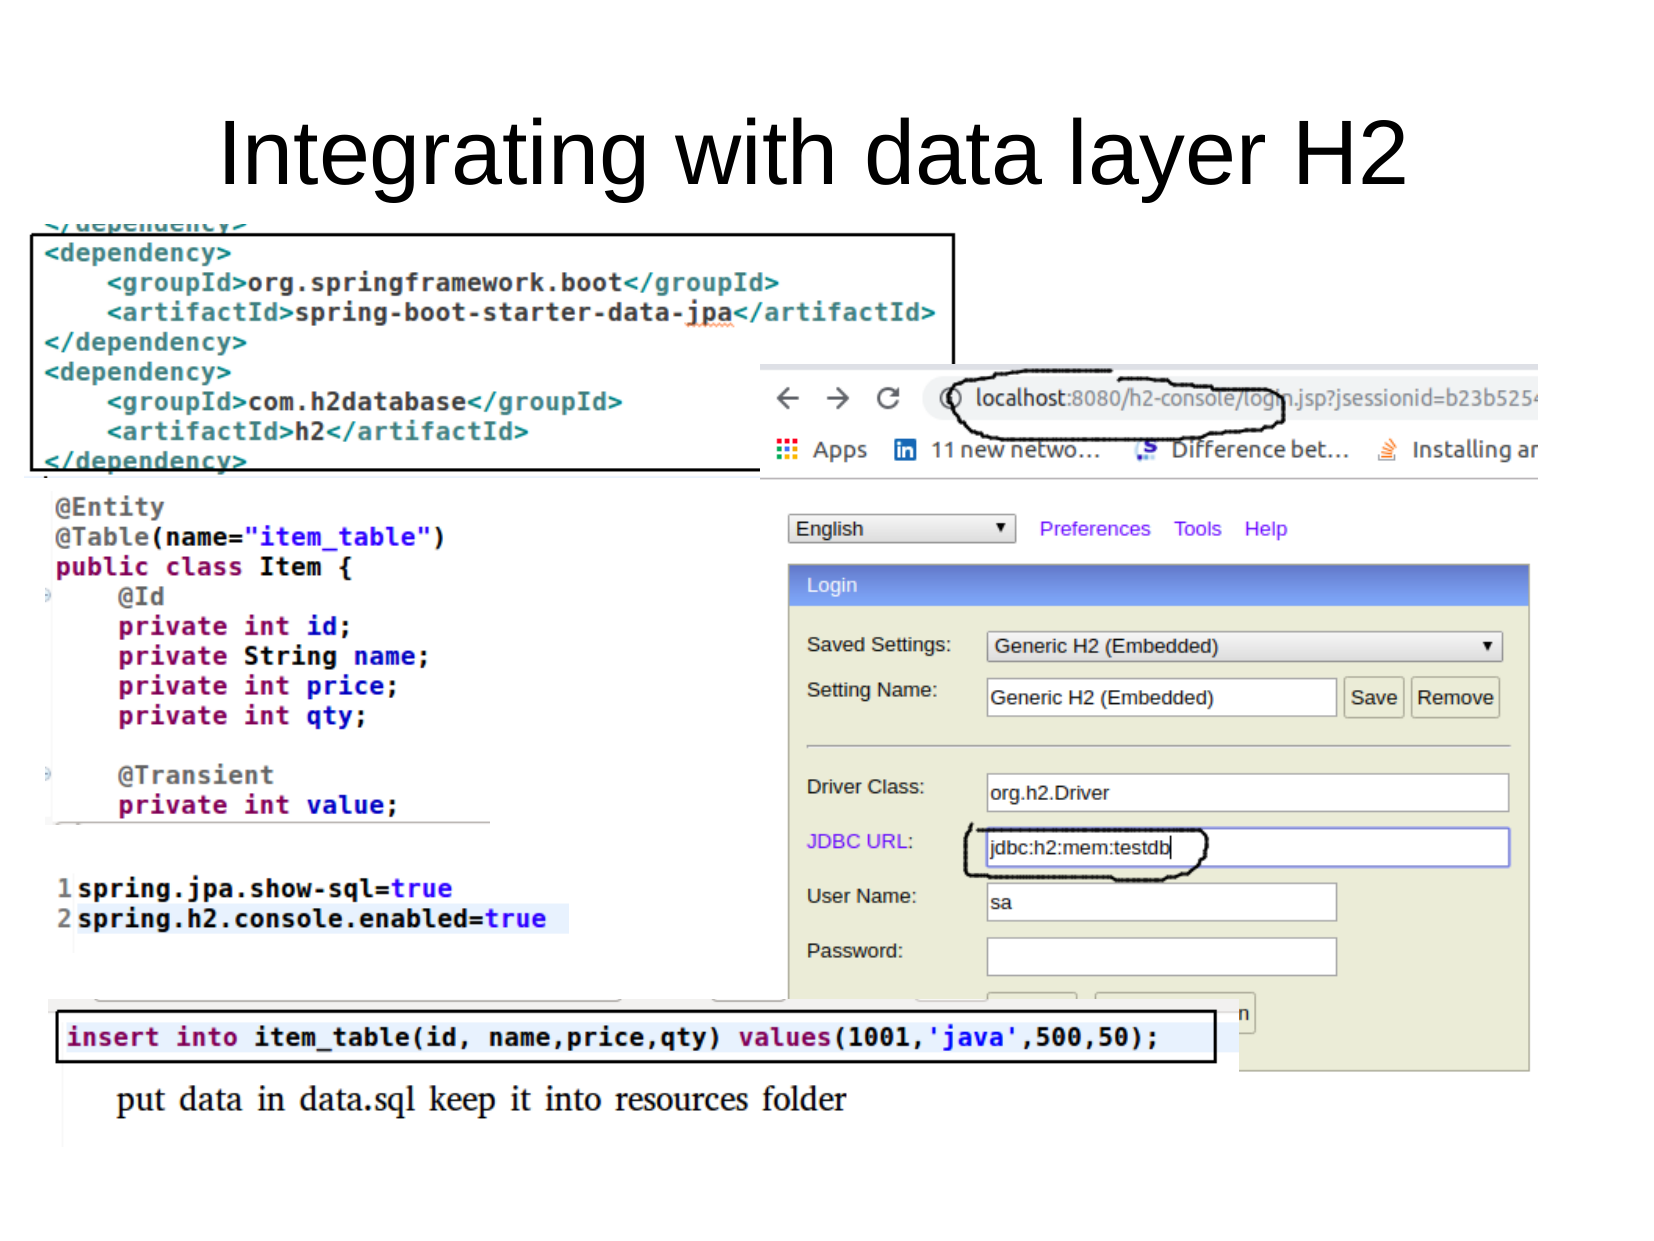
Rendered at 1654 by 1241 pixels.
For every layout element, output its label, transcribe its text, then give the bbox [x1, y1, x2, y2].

picture [45, 491, 490, 825]
picture [51, 869, 569, 953]
picture [24, 224, 1538, 1147]
title Integrating with data layer H2 [82, 49, 1571, 257]
